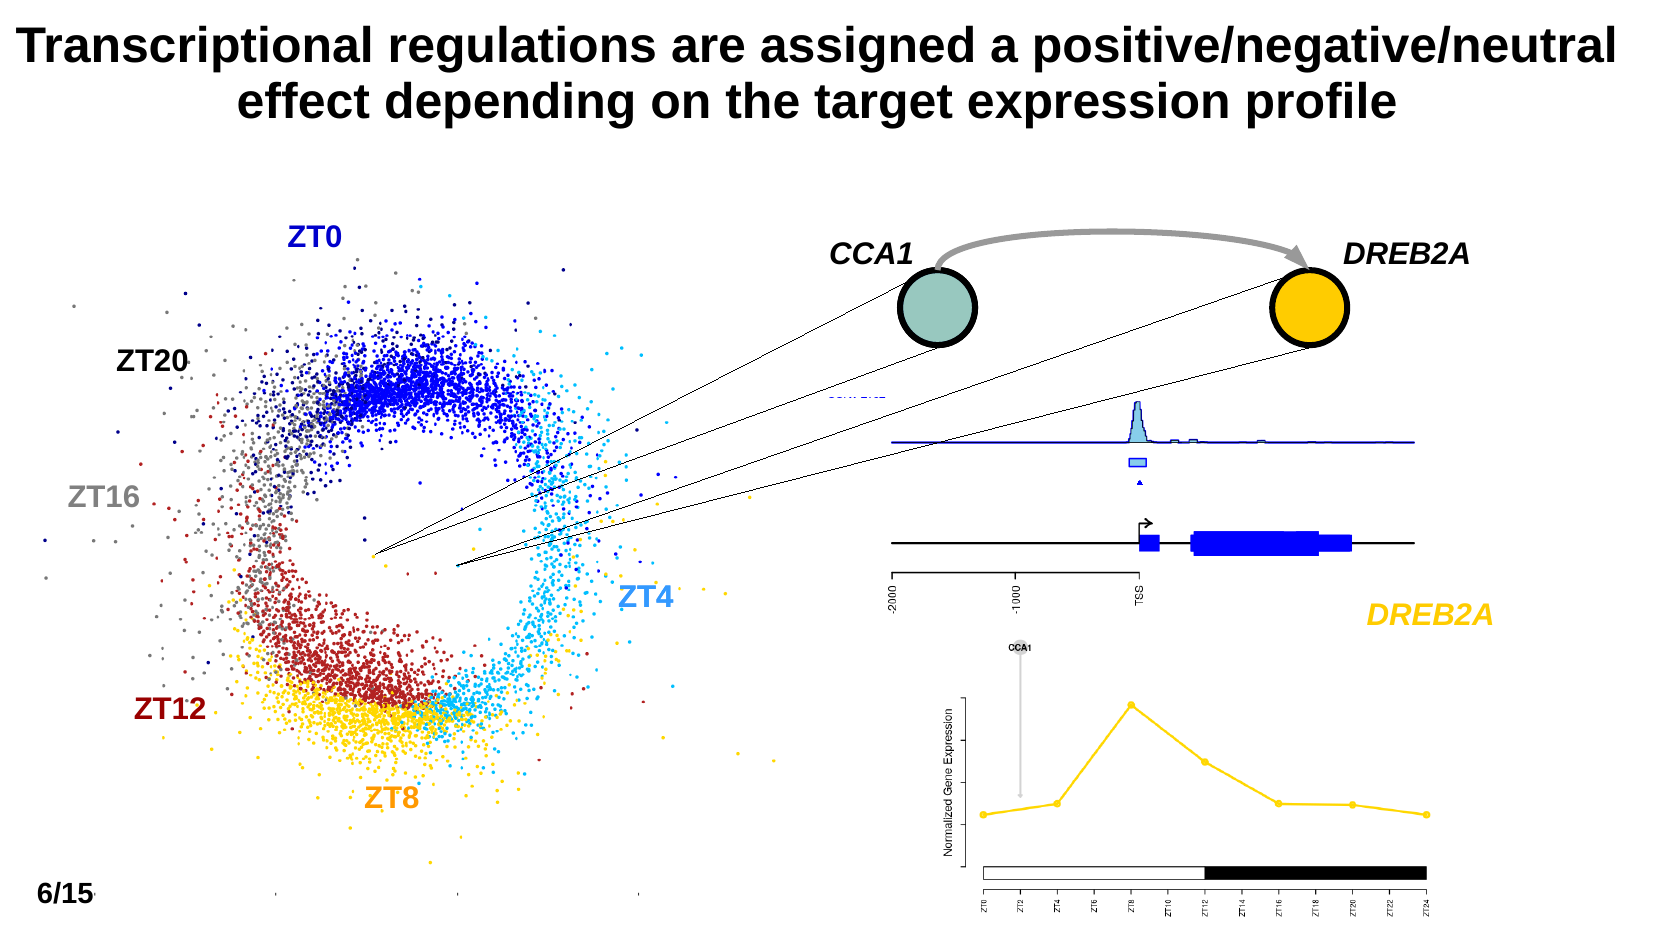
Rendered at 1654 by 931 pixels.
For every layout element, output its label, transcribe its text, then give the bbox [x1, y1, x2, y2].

title Transcriptional regulations are assigned a positive/negative/neutral effect depending on the target expression profile [15, 0, 1621, 185]
text_box ZT12 [119, 684, 285, 783]
text_box ZT20 [101, 335, 267, 435]
text_box ZT0 [272, 211, 438, 311]
text_box ZT4 [603, 571, 769, 671]
text_box ZT16 [52, 471, 218, 571]
text_box [939, 423, 1015, 439]
text_box [815, 381, 886, 397]
text_box DREB2A [1351, 589, 1517, 689]
text_box [900, 270, 976, 346]
picture [0, 224, 1476, 931]
text_box CCA1 [814, 229, 980, 328]
text_box ZT8 [349, 772, 515, 872]
text_box CCA1 [941, 249, 980, 328]
text_box DREB2A [1328, 229, 1494, 329]
text_box 6/15 [15, 870, 121, 918]
text_box [1272, 270, 1348, 346]
